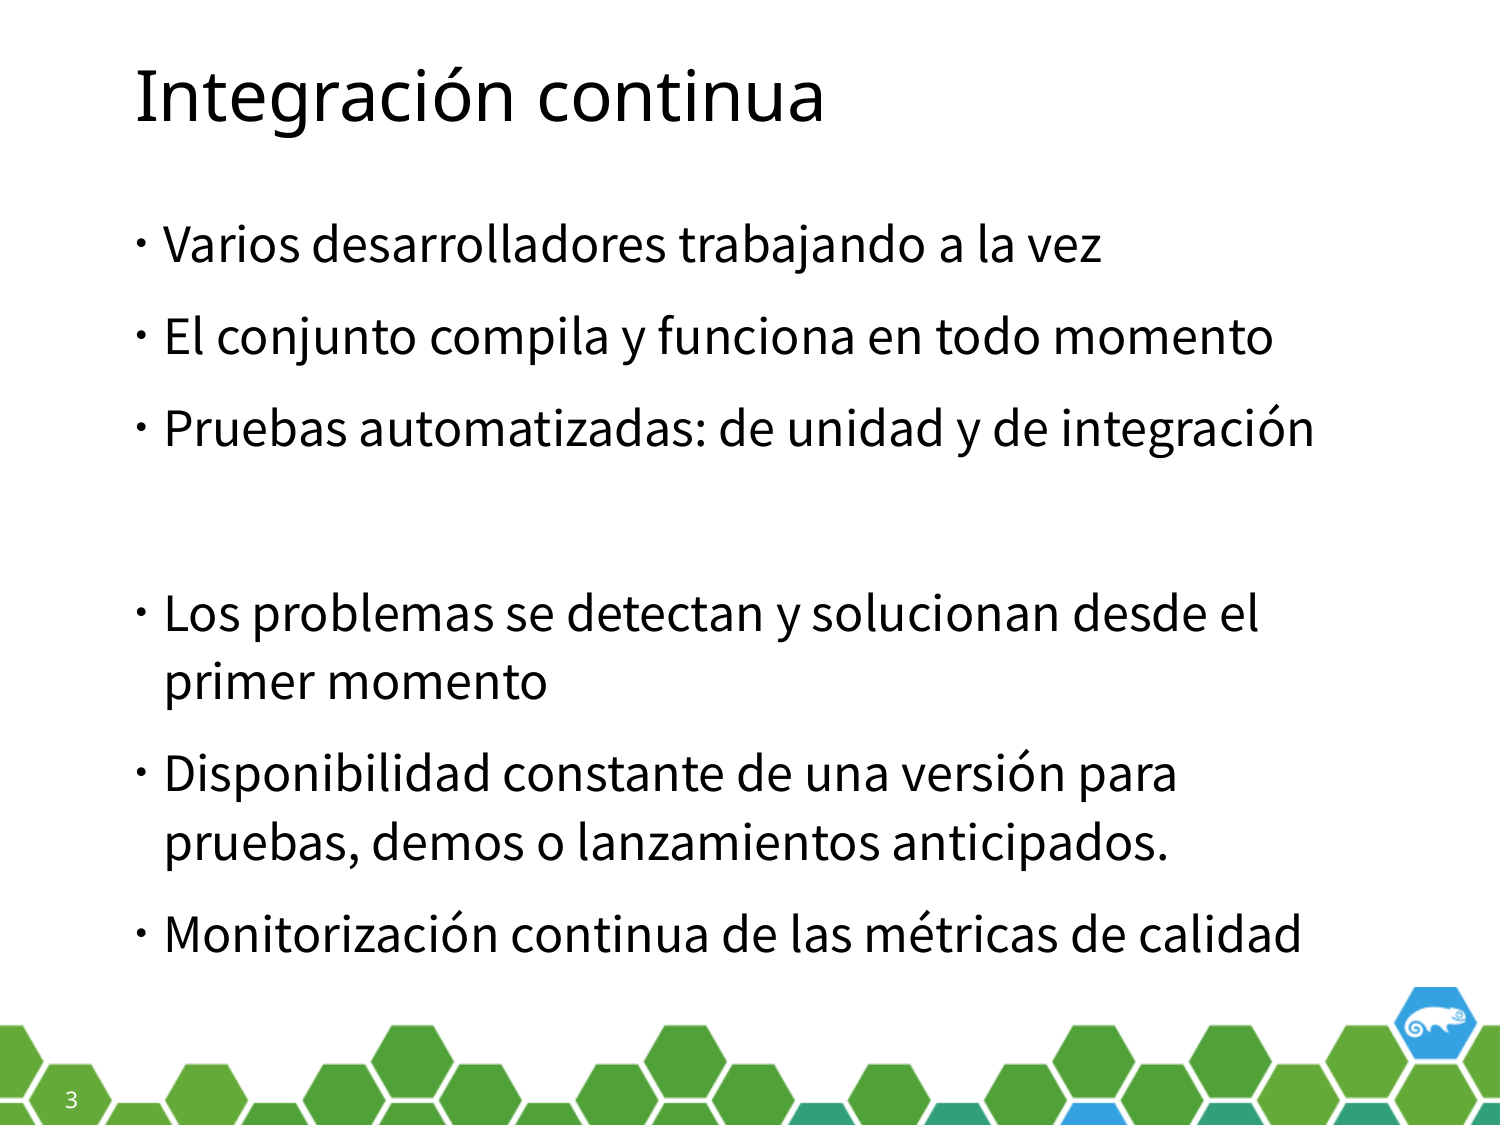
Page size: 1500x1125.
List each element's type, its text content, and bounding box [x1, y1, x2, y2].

picture [0, 987, 1500, 1125]
list Varios desarrolladores trabajando a la vez El conjunto compila y funciona en todo momento Pruebas automatizadas: de unidad y de integración Los problemas se detectan y solucionan desde el primer momento Disponibilidad constante de una versión para pruebas, demos o lanzamientos anticipados. Monitorización continua de las métricas de calidad [135, 208, 1372, 862]
title Integración continua [135, 12, 1372, 175]
